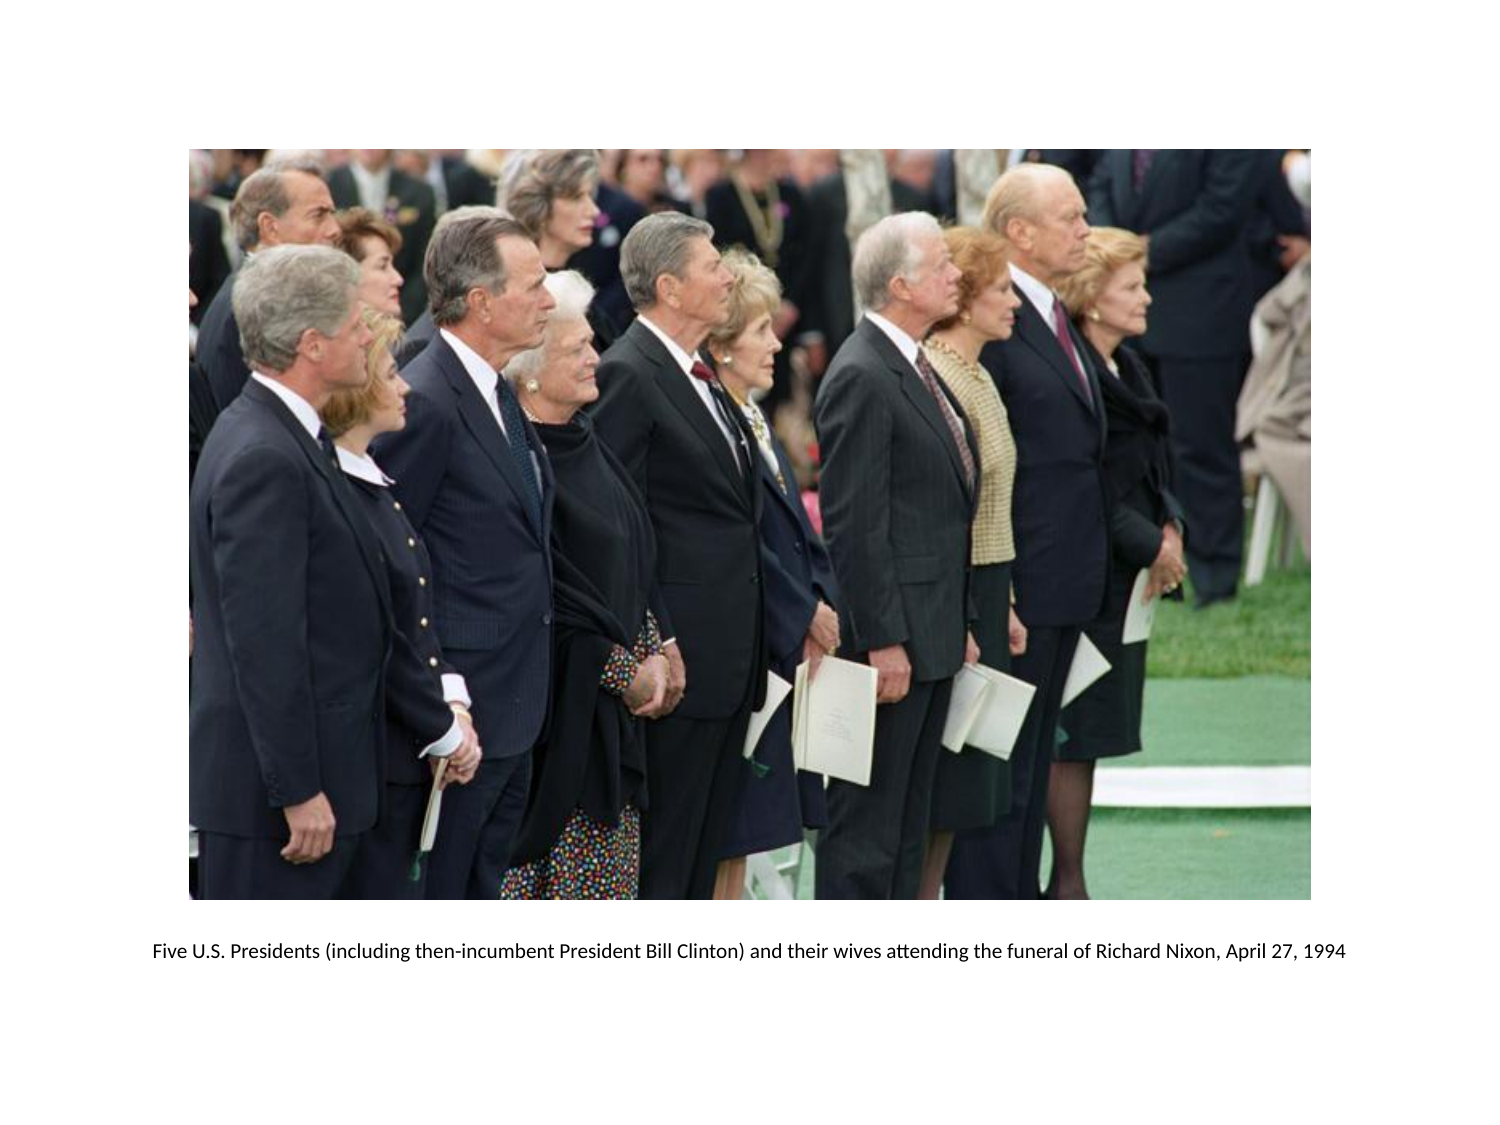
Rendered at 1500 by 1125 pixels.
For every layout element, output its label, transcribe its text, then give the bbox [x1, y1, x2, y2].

text_box Five U.S. Presidents (including then-incumbent President Bill Clinton) and their wives attending the funeral of Richard Nixon, April 27, 1994 [137, 929, 1363, 971]
picture [189, 149, 1311, 900]
